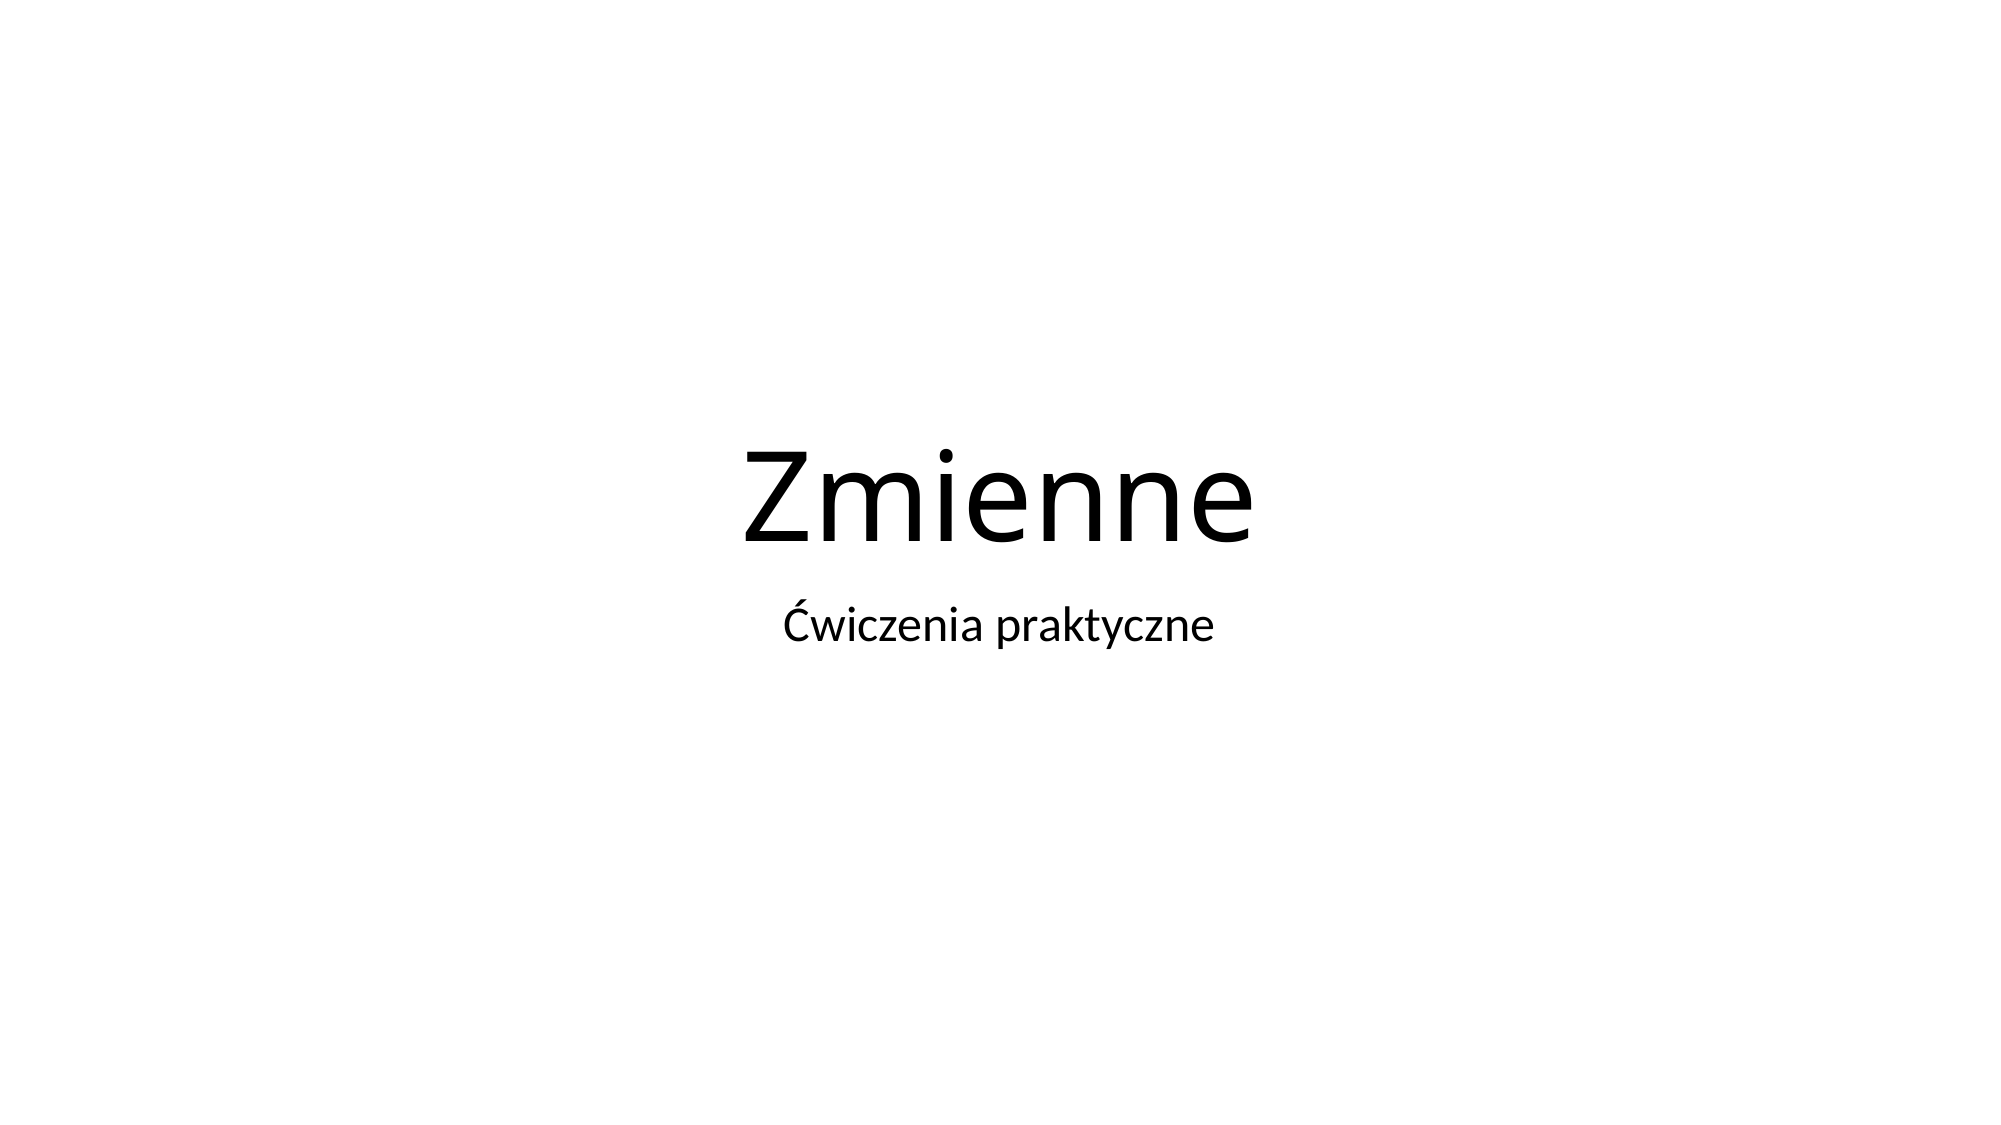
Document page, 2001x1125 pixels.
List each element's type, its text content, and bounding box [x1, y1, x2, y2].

title Zmienne [249, 184, 1750, 576]
subtitle Ćwiczenia praktyczne [249, 590, 1750, 863]
